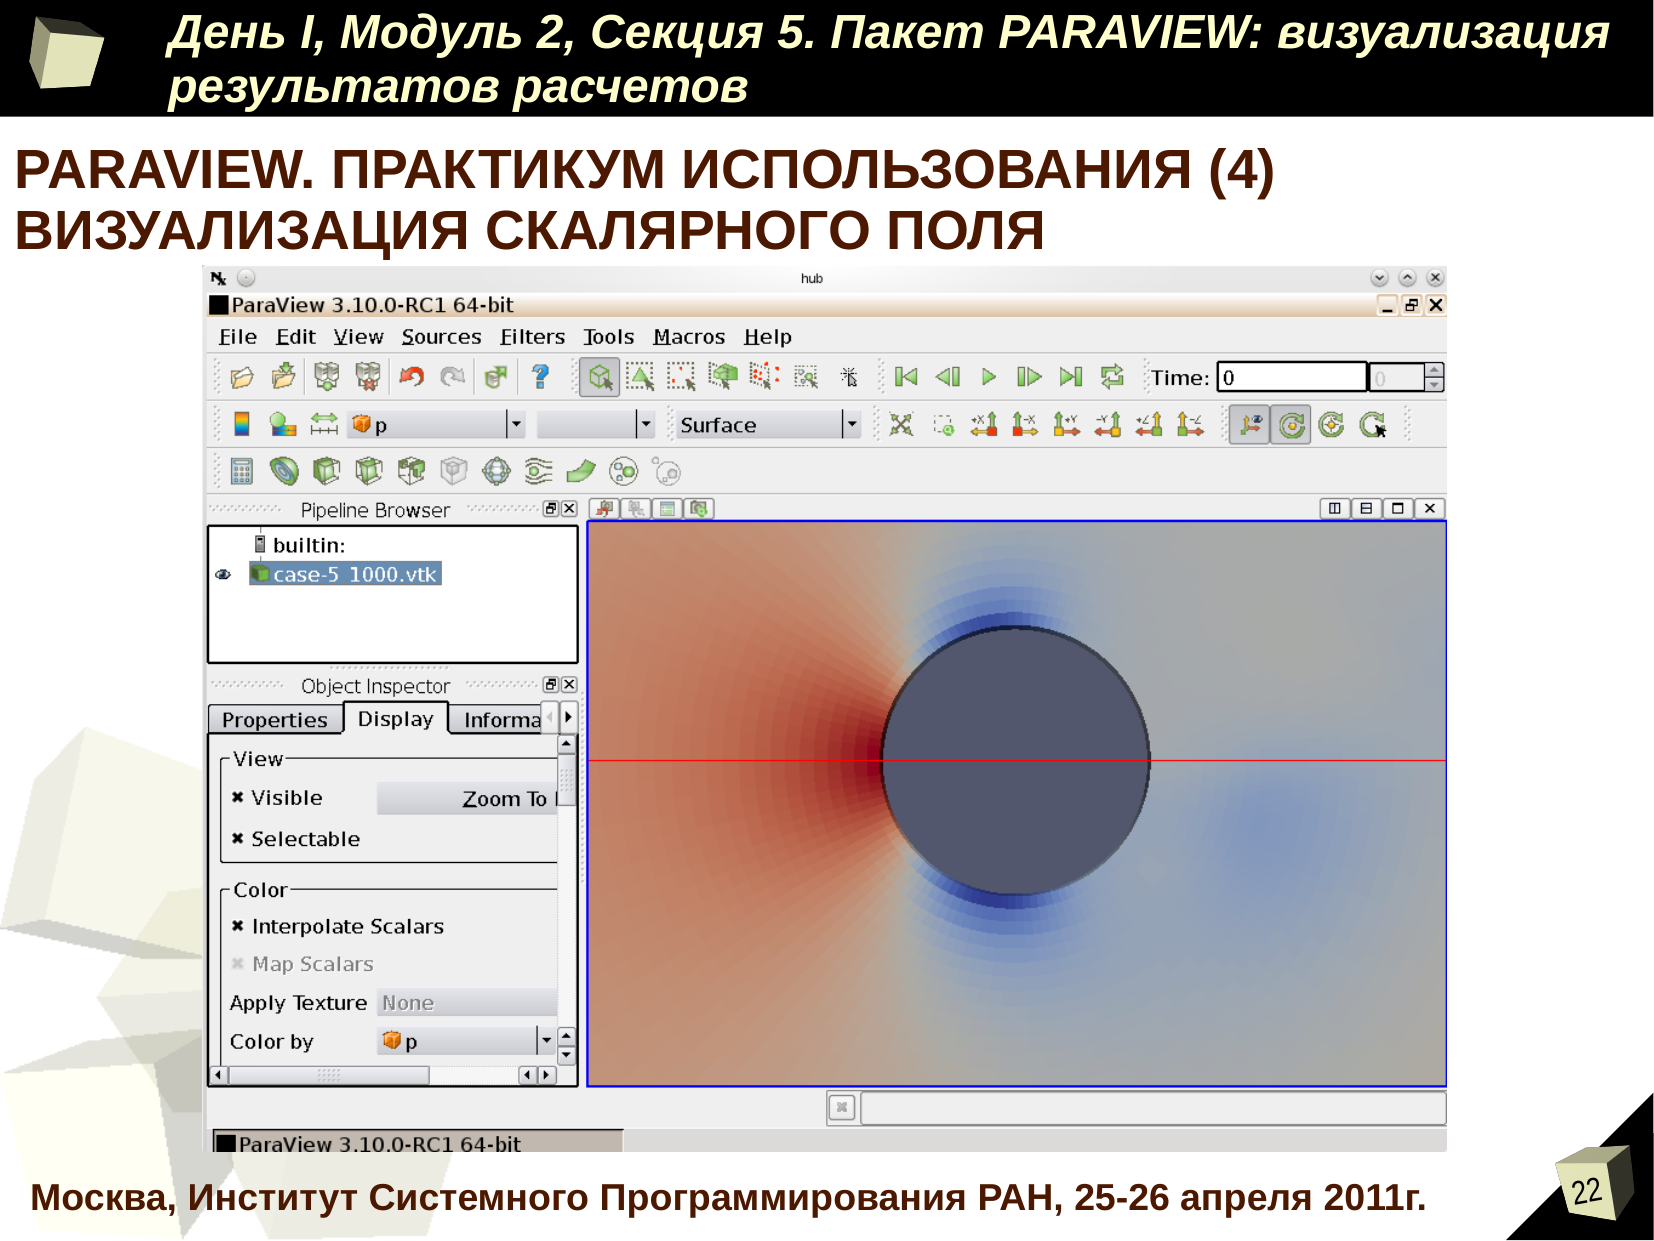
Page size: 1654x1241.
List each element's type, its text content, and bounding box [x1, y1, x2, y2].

picture [0, 269, 1447, 1241]
picture [464, 1193, 472, 1198]
text_box PARAVIEW. ПРАКТИКУМ ИСПОЛЬЗОВАНИЯ (4) ВИЗУАЛИЗАЦИЯ СКАЛЯРНОГО ПОЛЯ [0, 130, 1654, 269]
